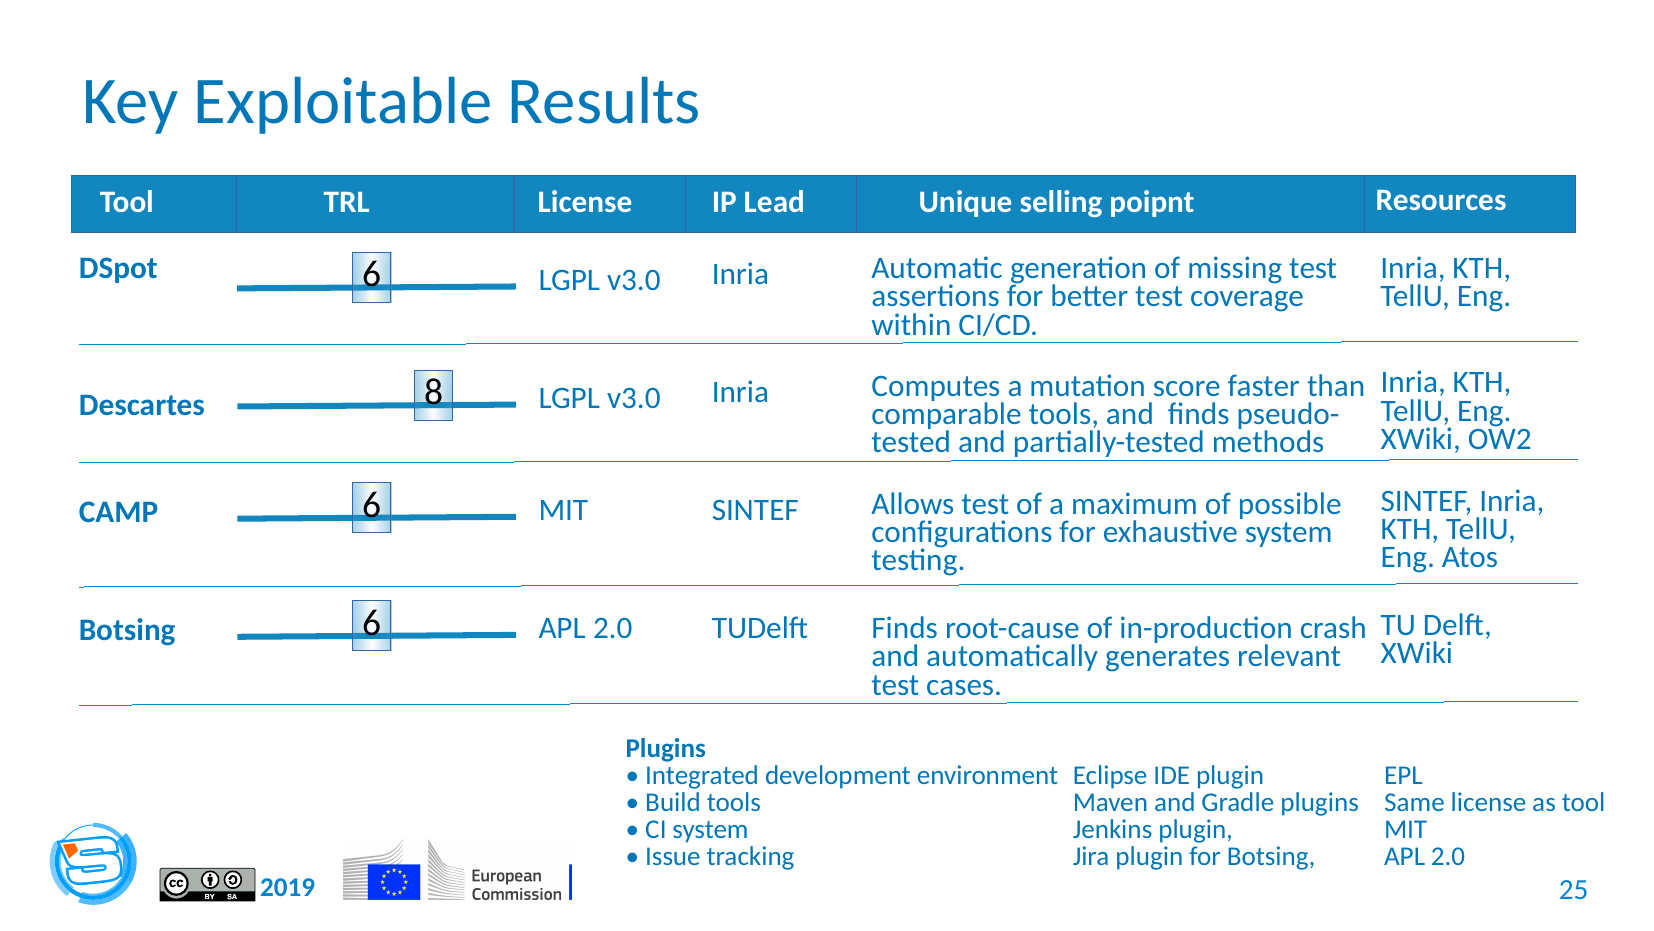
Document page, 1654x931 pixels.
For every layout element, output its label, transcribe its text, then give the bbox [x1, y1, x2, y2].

list Automatic generation of missing test assertions for better test coverage within CI/CD. [871, 256, 1370, 341]
text_box 6 [353, 251, 391, 304]
text_box APL 2.0 [529, 604, 695, 658]
list Resources [1375, 187, 1560, 221]
title Key Exploitable Results [82, 73, 1563, 145]
text_box 8 [415, 369, 453, 422]
list IP Lead [711, 190, 857, 219]
list TRL [323, 190, 438, 219]
list Descartes [79, 393, 260, 446]
list CAMP [79, 499, 260, 552]
list TU Delft, XWiki [1380, 612, 1563, 705]
text_box LGPL v3.0 [529, 374, 695, 428]
text_box Eclipse IDE plugin Maven and Gradle plugins Jenkins plugin, Jira plugin for Botsing, [1063, 729, 1375, 880]
list SINTEF [711, 498, 843, 541]
list SINTEF, Inria, KTH, TellU, Eng. Atos [1380, 488, 1562, 581]
text_box [71, 175, 1576, 233]
list Finds root-cause of in-production crash and automatically generates relevant test cases. [871, 616, 1370, 701]
list Computes a mutation score faster than comparable tools, and finds pseudo-tested and partially-tested methods [871, 374, 1370, 459]
list Inria, KTH, TellU, Eng. [1380, 256, 1562, 341]
list Allows test of a maximum of possible configurations for exhaustive system testing. [871, 492, 1370, 577]
text_box EPL Same license as tool MIT APL 2.0 [1375, 729, 1620, 880]
list Inria [711, 262, 843, 305]
list Tool [100, 190, 241, 219]
text_box 6 [353, 481, 391, 534]
text_box LGPL v3.0 [529, 256, 695, 309]
list Inria, KTH, TellU, Eng. [1380, 342, 1562, 348]
list Unique selling poipnt [918, 190, 1318, 219]
list Inria [711, 379, 843, 422]
text_box 6 [353, 599, 391, 653]
picture [343, 839, 572, 900]
list TUDelft [711, 616, 843, 659]
list Inria, KTH, TellU, Eng. XWiki, OW2 [1380, 370, 1562, 463]
text_box Plugins • Integrated development environment • Build tools • CI system • Issue tracking [616, 729, 1063, 880]
text_box MIT [529, 486, 695, 540]
list License [537, 189, 664, 219]
list DSpot [79, 256, 260, 309]
list Botsing [79, 617, 260, 670]
